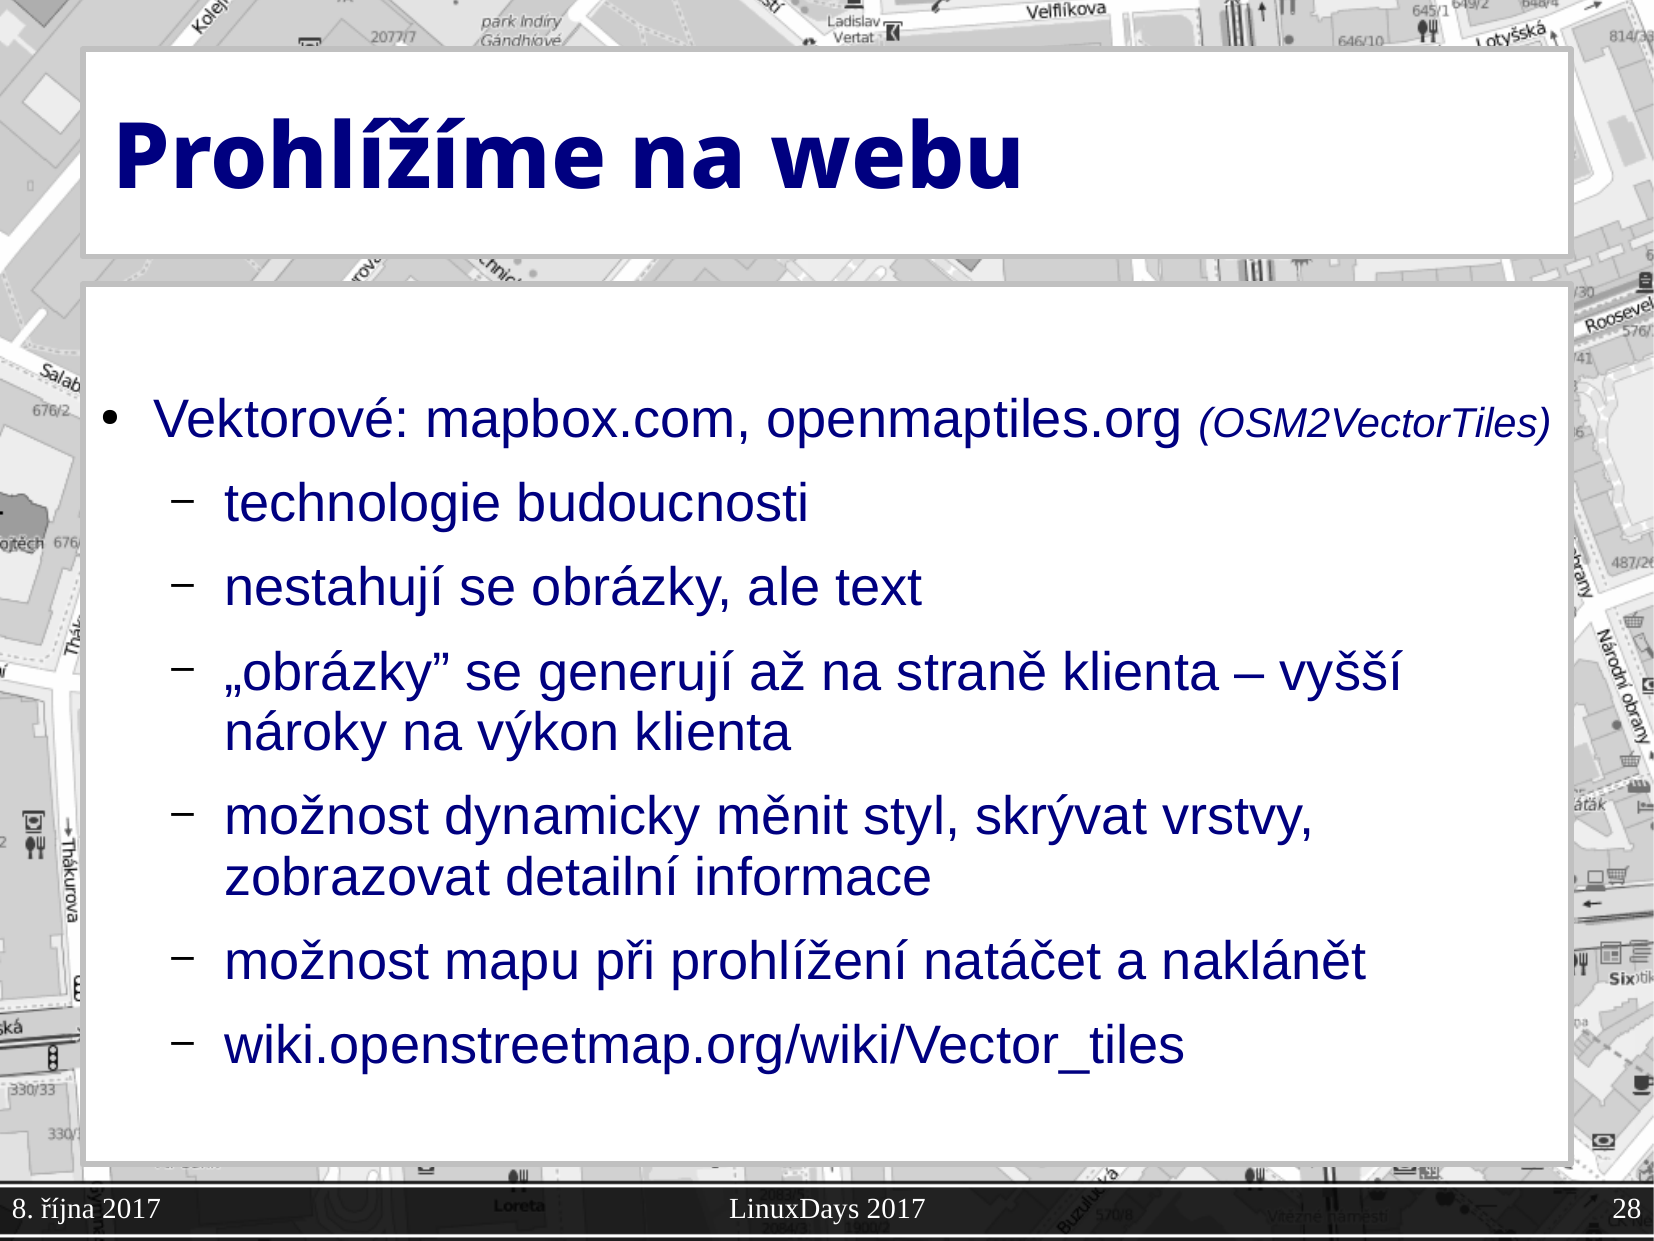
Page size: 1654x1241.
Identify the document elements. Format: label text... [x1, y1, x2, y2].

title Prohlížíme na webu [82, 49, 1571, 257]
picture [0, 0, 1654, 1241]
list Vektorové: mapbox.com, openmaptiles.org (OSM2VectorTiles) technologie budoucnosti nestahují se obrázky, ale text „obrázky” se generují až na straně klienta – vyšší nároky na výkon klienta možnost dynamicky měnit styl, skrývat vrstvy, zobrazovat detailní informace možnost mapu při prohlížení natáčet a naklánět wiki.openstreetmap.org/wiki/Vector_tiles [82, 284, 1571, 1164]
